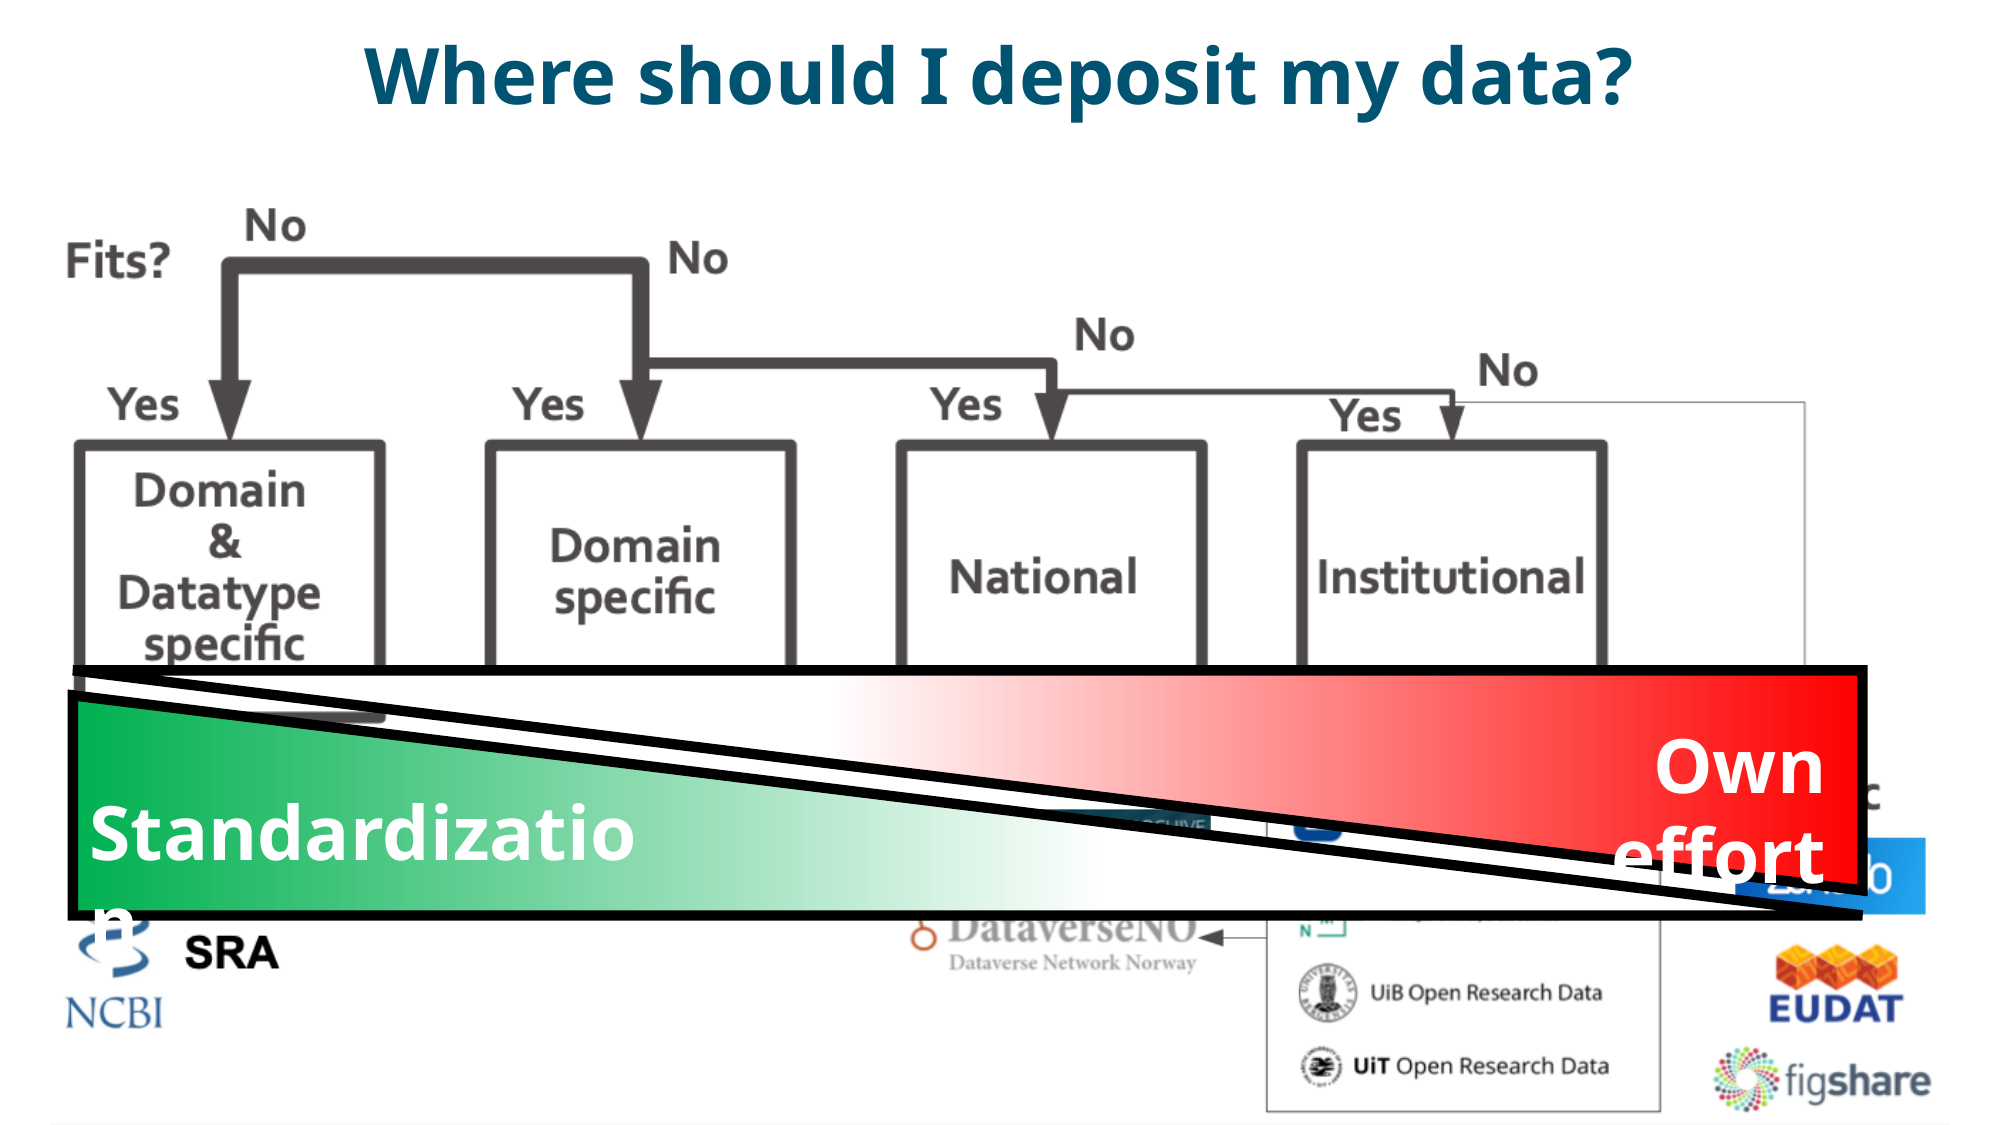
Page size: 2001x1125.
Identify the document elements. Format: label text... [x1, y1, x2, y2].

text_box Standardization [74, 778, 681, 974]
text_box [72, 695, 1863, 916]
text_box [72, 670, 1863, 891]
text_box Own effort [1451, 710, 1842, 906]
title Where should I deposit my data? [137, 29, 1863, 129]
picture [50, 207, 1950, 1125]
